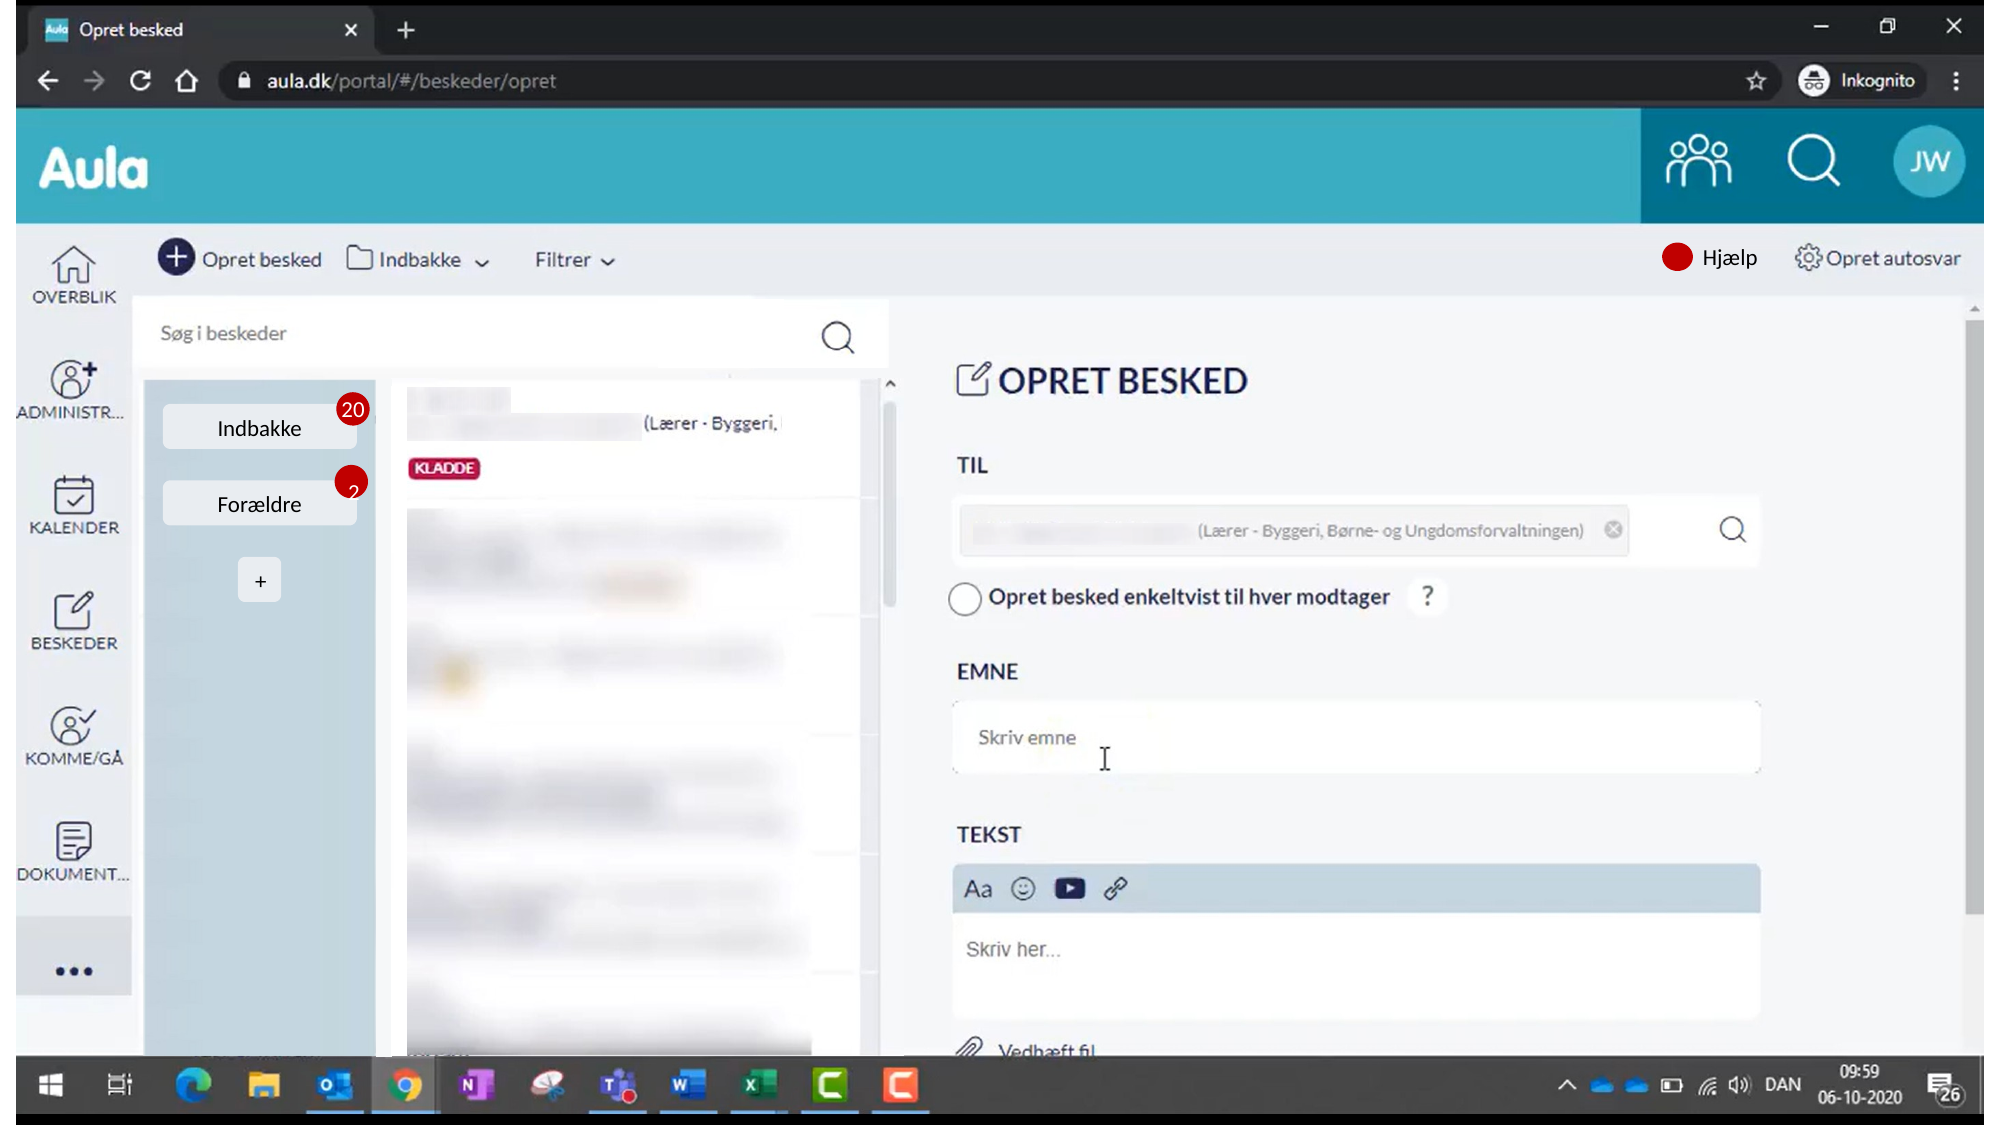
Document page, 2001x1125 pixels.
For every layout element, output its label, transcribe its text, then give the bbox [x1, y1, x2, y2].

text_box [1662, 242, 1687, 271]
text_box Forældre [162, 480, 357, 526]
picture [1785, 128, 1840, 186]
text_box 20 [326, 387, 398, 431]
text_box Indbakke [162, 403, 357, 449]
picture [1893, 126, 1965, 197]
picture [1666, 131, 1732, 191]
text_box 2 [334, 464, 368, 499]
text_box Hjælp [1687, 235, 1774, 279]
picture [16, 0, 1984, 1125]
text_box + [237, 556, 282, 602]
